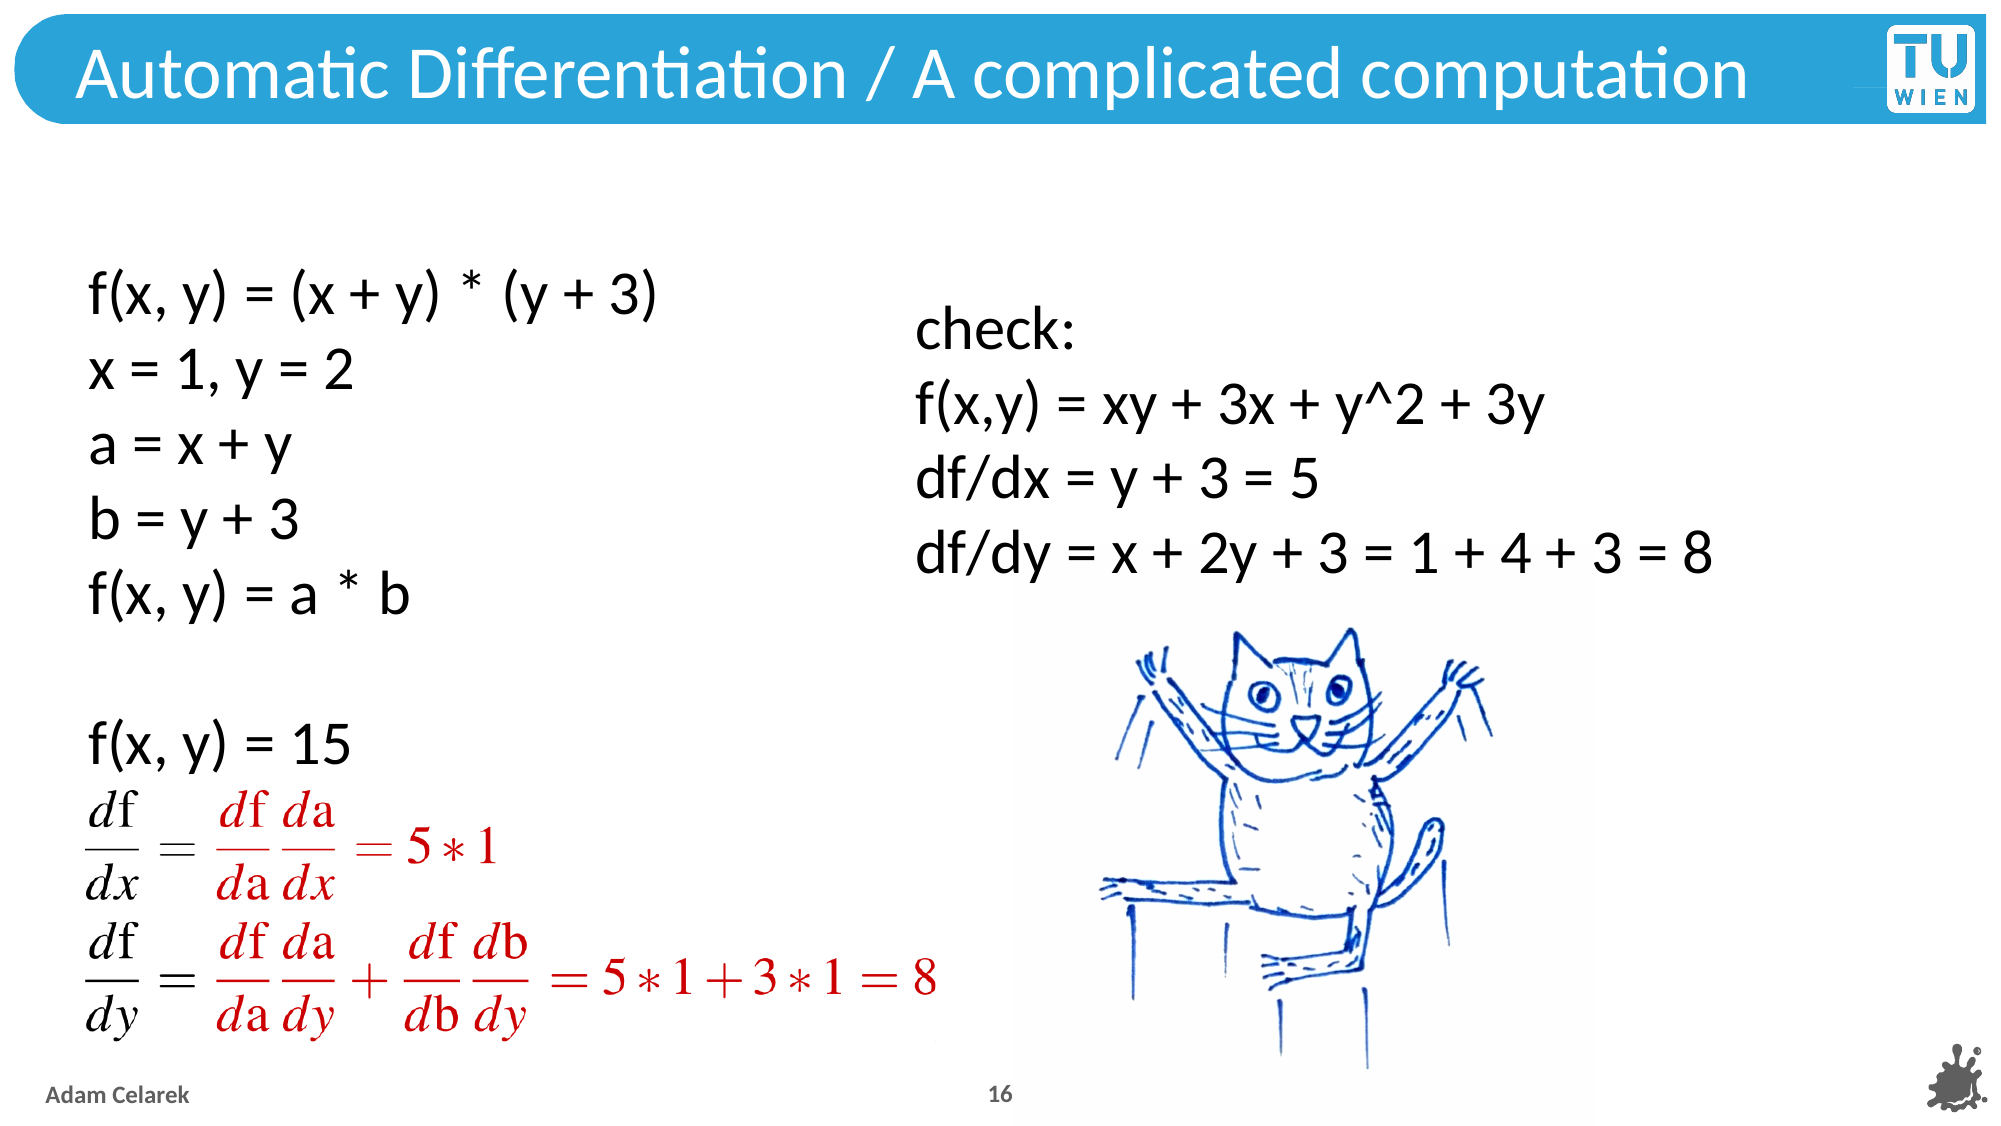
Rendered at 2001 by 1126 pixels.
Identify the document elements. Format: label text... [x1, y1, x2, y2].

title Automatic Differentiation / A complicated computation [55, 6, 1854, 132]
footer Adam Celarek [25, 1068, 837, 1118]
slide_number <number> [882, 1067, 1012, 1118]
picture [1012, 628, 1595, 1126]
text_box check: f(x,y) = xy + 3x + y^2 + 3y df/dx = y + 3 = 5 df/dy = x + 2y + 3 = 1 + 4 + 3 = 8 [900, 271, 1830, 628]
picture [1887, 25, 1975, 113]
picture [85, 790, 936, 1042]
text_box f(x, y) = (x + y) * (y + 3) x = 1, y = 2 a = x + y b = y + 3 f(x, y) = a * b f(x, y) = 15 [73, 237, 819, 997]
